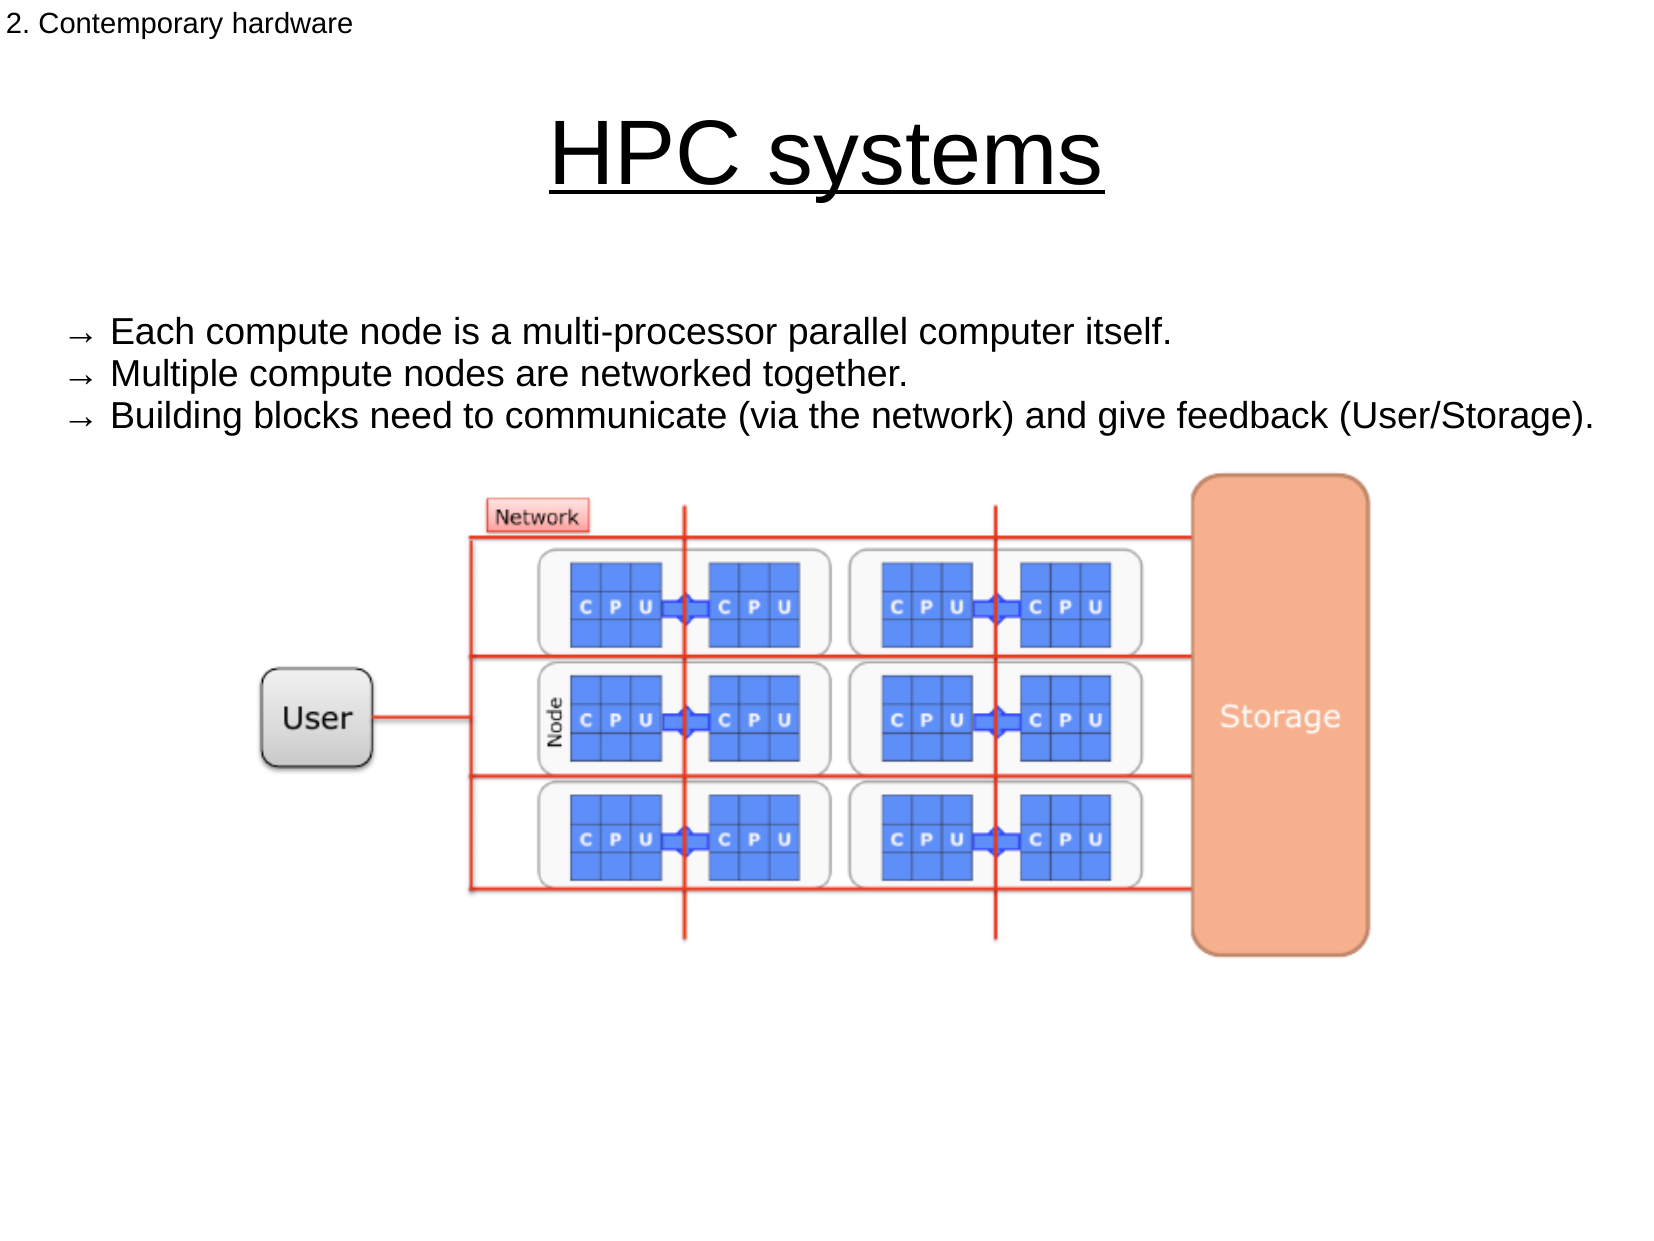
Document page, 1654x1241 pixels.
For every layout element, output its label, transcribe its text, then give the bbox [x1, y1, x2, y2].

text_box → Each compute node is a multi-processor parallel computer itself. → Multiple compute nodes are networked together. → Building blocks need to communicate (via the network) and give feedback (User/Storage). [47, 302, 1630, 444]
text_box 2. Contemporary hardware [5, 5, 810, 41]
picture [201, 444, 1453, 1028]
title HPC systems [82, 49, 1571, 257]
